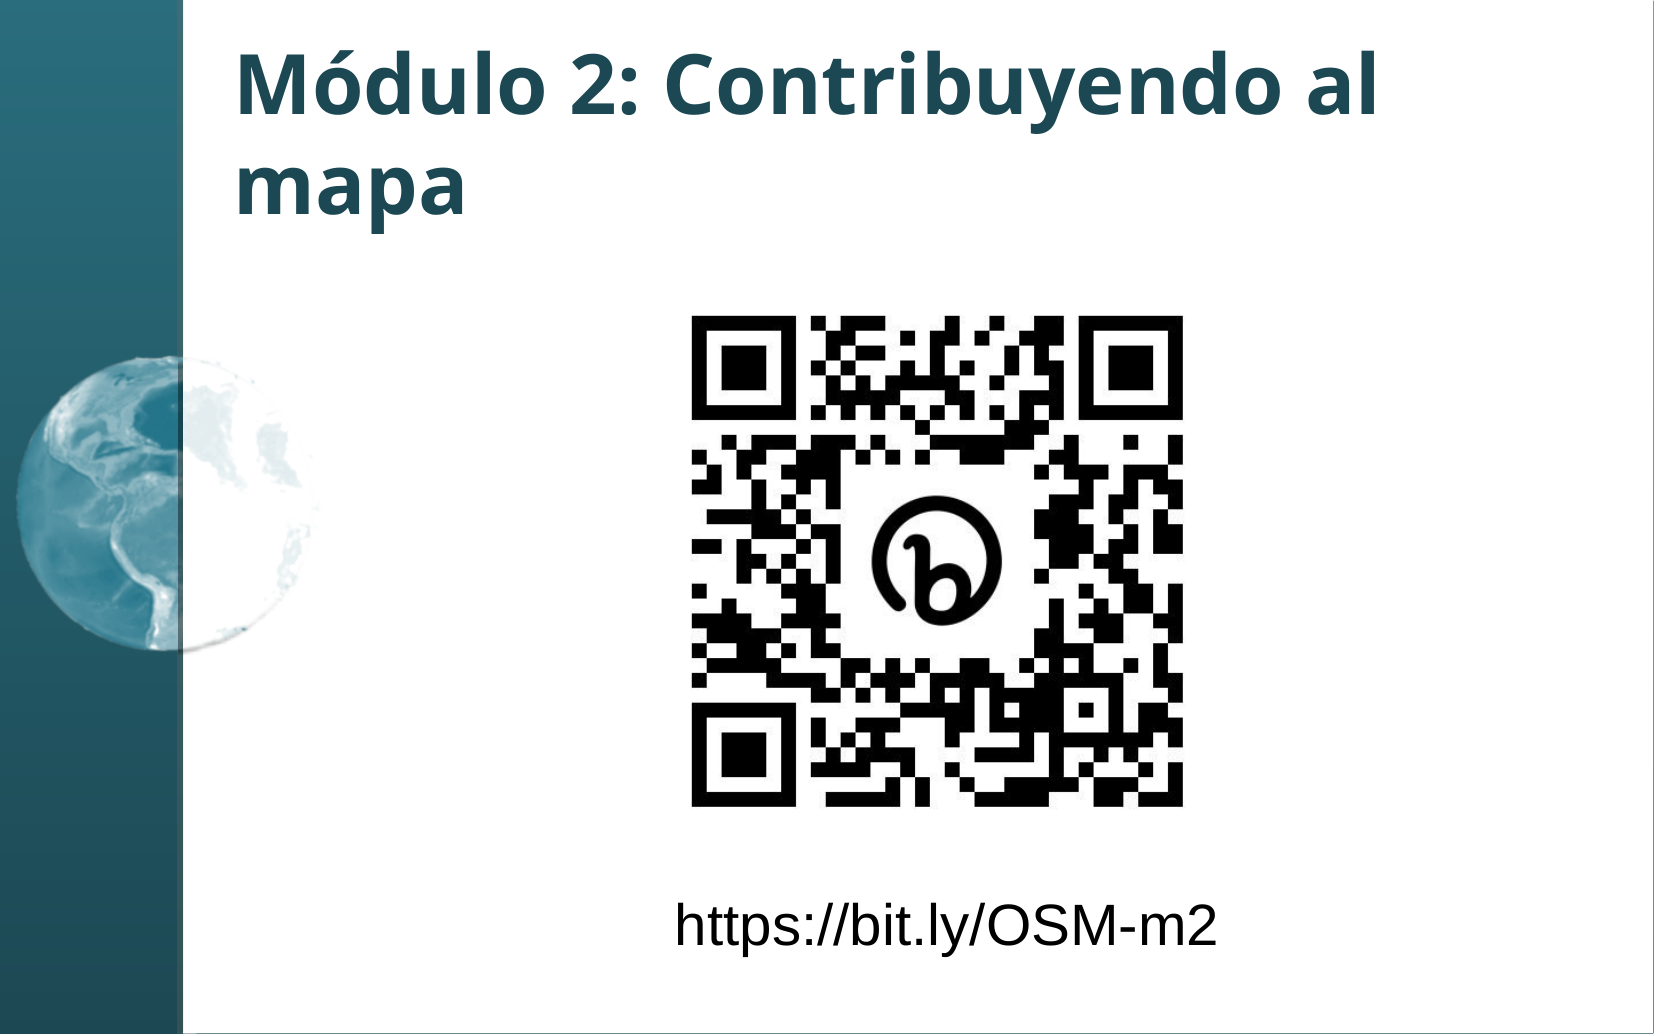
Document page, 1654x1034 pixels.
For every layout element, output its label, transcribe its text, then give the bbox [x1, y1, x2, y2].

text_box https://bit.ly/OSM-m2 [660, 885, 1261, 975]
picture [2, 345, 334, 665]
title Módulo 2: Contribuyendo al mapa [218, 45, 1576, 218]
picture [645, 269, 1231, 856]
